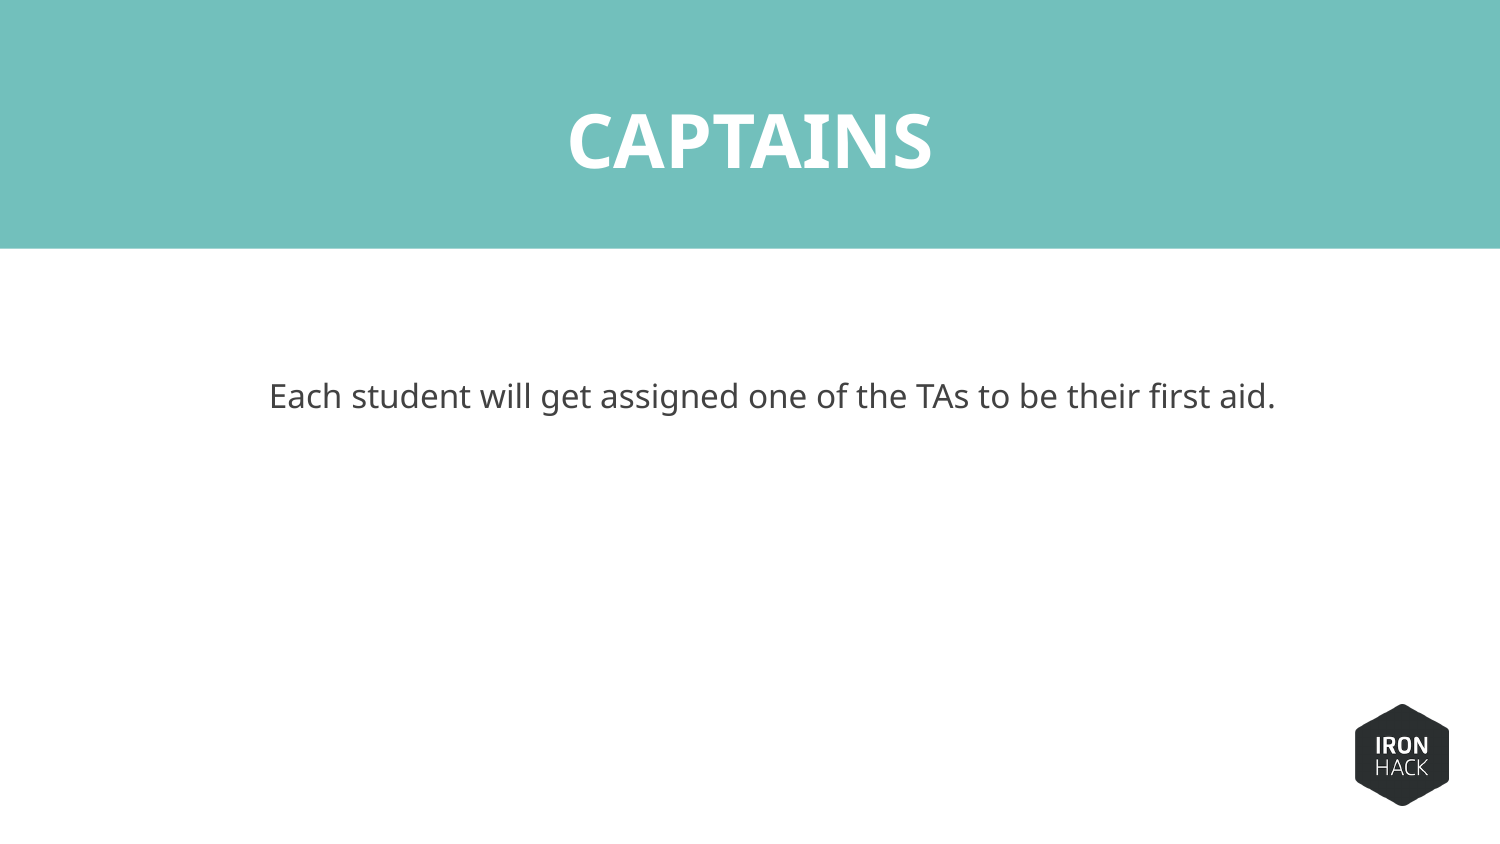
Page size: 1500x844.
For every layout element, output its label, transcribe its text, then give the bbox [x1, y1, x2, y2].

list Each student will get assigned one of the TAs to be their first aid. [106, 136, 1445, 655]
picture [1355, 704, 1449, 806]
title CAPTAINS [70, 52, 1430, 224]
